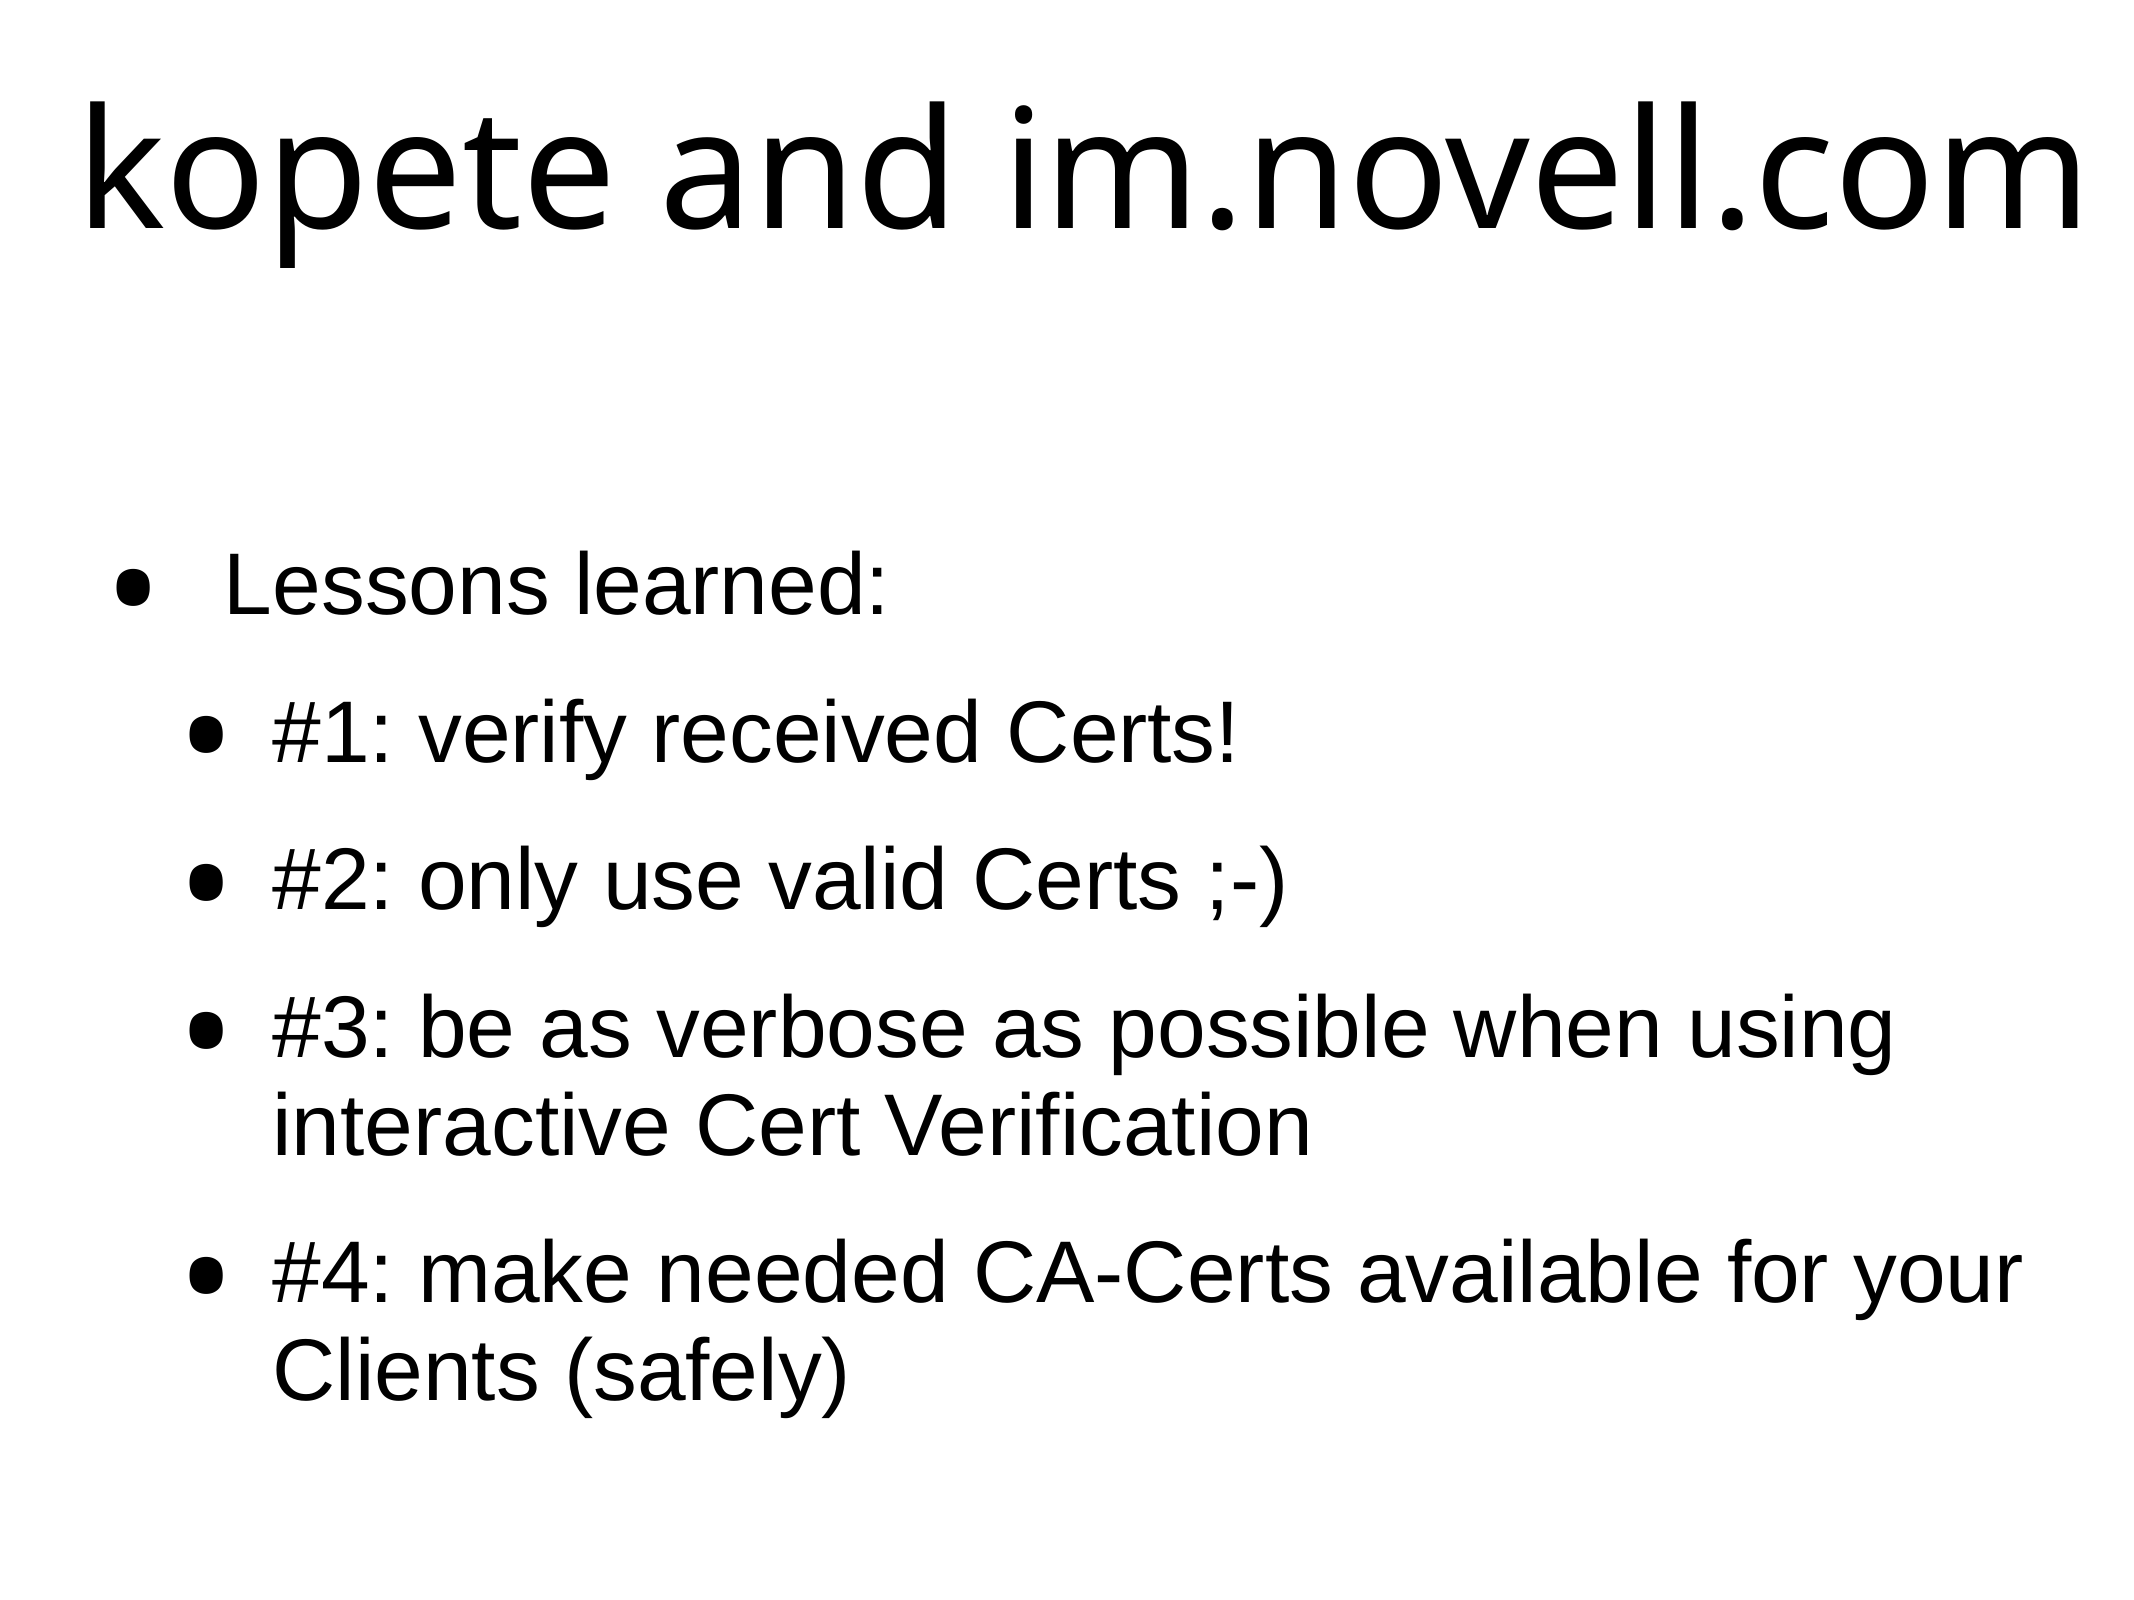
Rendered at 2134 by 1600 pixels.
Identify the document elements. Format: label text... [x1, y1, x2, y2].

title kopete and im.novell.com [72, 31, 2097, 296]
list Lessons learned: #1: verify received Certs! #2: only use valid Certs ;-) #3: be as verbose as possible when using interactive Cert Verification #4: make needed CA-Certs available for your Clients (safely) [45, 427, 2073, 1528]
